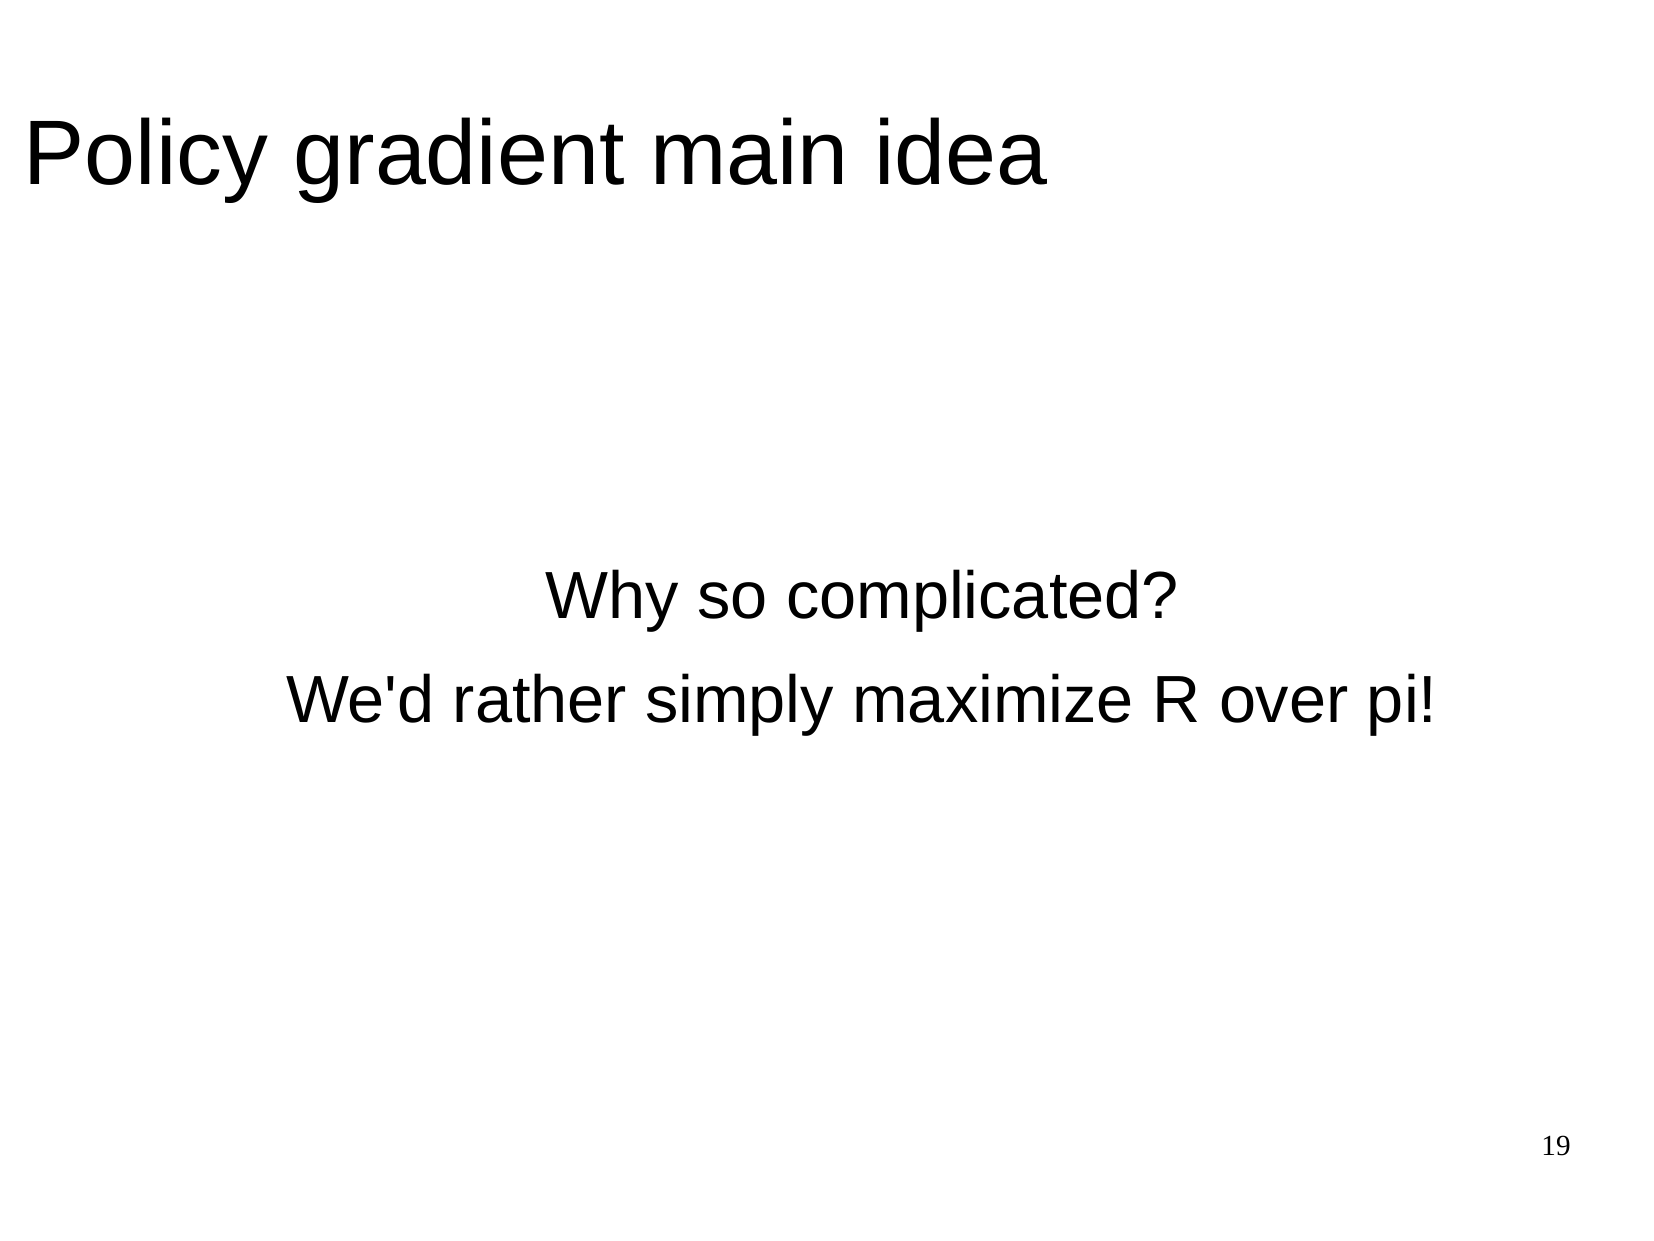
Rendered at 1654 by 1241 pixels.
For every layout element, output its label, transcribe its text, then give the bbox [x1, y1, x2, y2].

list Why so complicated? We'd rather simply maximize R over pi! [82, 349, 1571, 1069]
title Policy gradient main idea [23, 49, 1512, 257]
